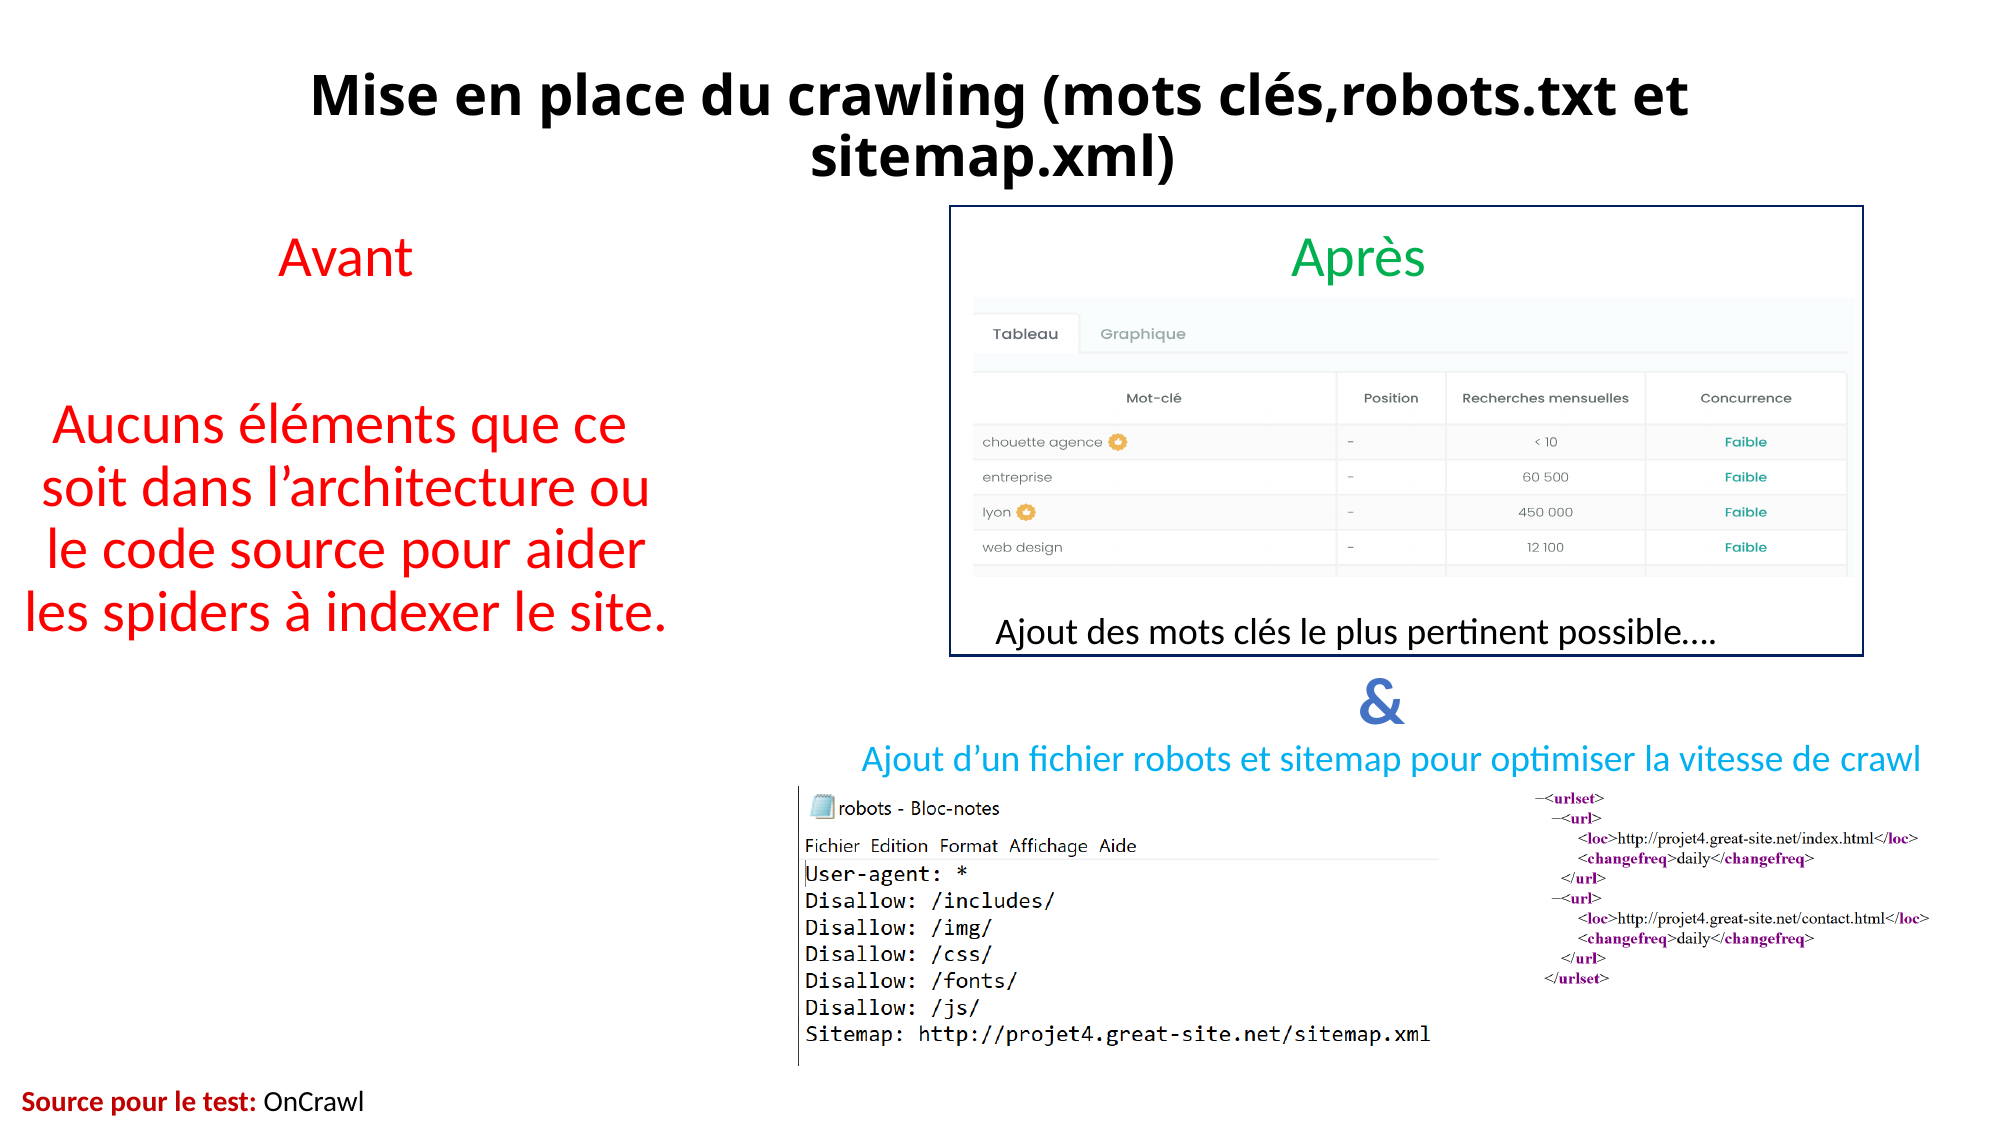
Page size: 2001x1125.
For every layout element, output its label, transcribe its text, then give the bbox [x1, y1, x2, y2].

picture [973, 298, 1855, 577]
text_box & [1343, 650, 1405, 747]
text_box Source pour le test: OnCrawl [6, 1074, 1218, 1125]
title Mise en place du crawling (mots clés,robots.txt et sitemap.xml) [137, 59, 1863, 196]
list Après [951, 218, 1862, 654]
list Après [717, 218, 2000, 1125]
picture [1534, 787, 1946, 995]
list Avant Aucuns éléments que ce soit dans l’architecture ou le code source pour aider les spiders à indexer le site. [0, 218, 694, 1075]
picture [798, 786, 1439, 1066]
text_box Ajout des mots clés le plus pertinent possible…. [980, 599, 1855, 654]
text_box Ajout d’un fichier robots et sitemap pour optimiser la vitesse de crawl [846, 726, 1955, 787]
